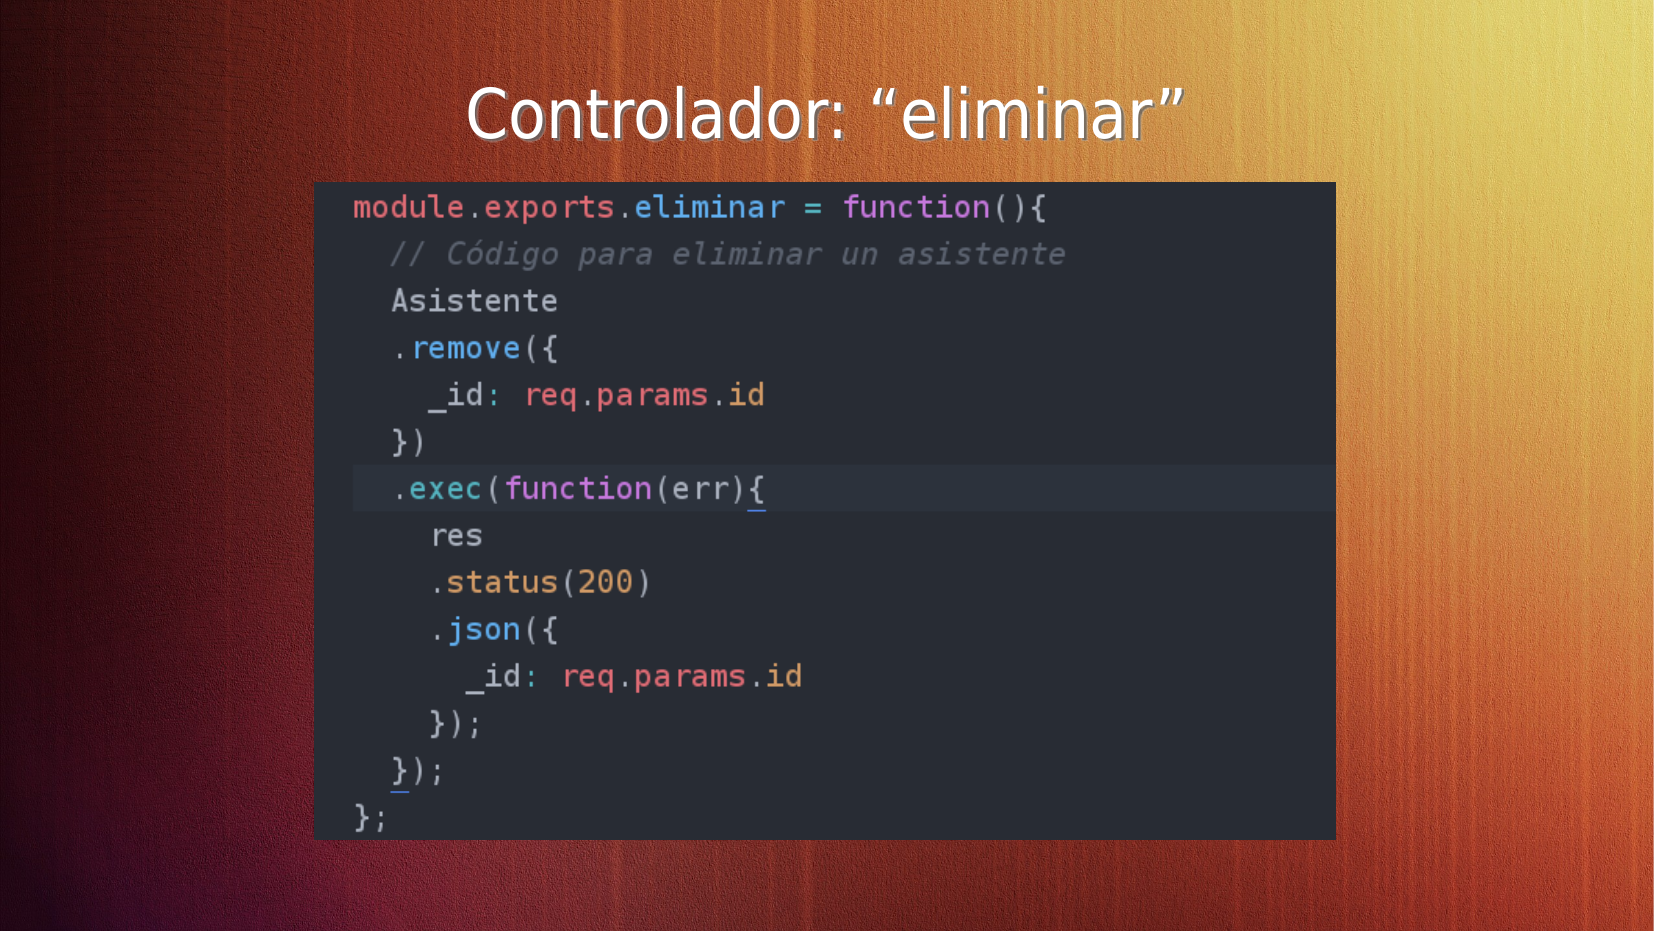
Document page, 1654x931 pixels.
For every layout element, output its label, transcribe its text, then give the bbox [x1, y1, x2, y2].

title Controlador: “eliminar” [82, 37, 1571, 193]
picture [0, 0, 1654, 931]
